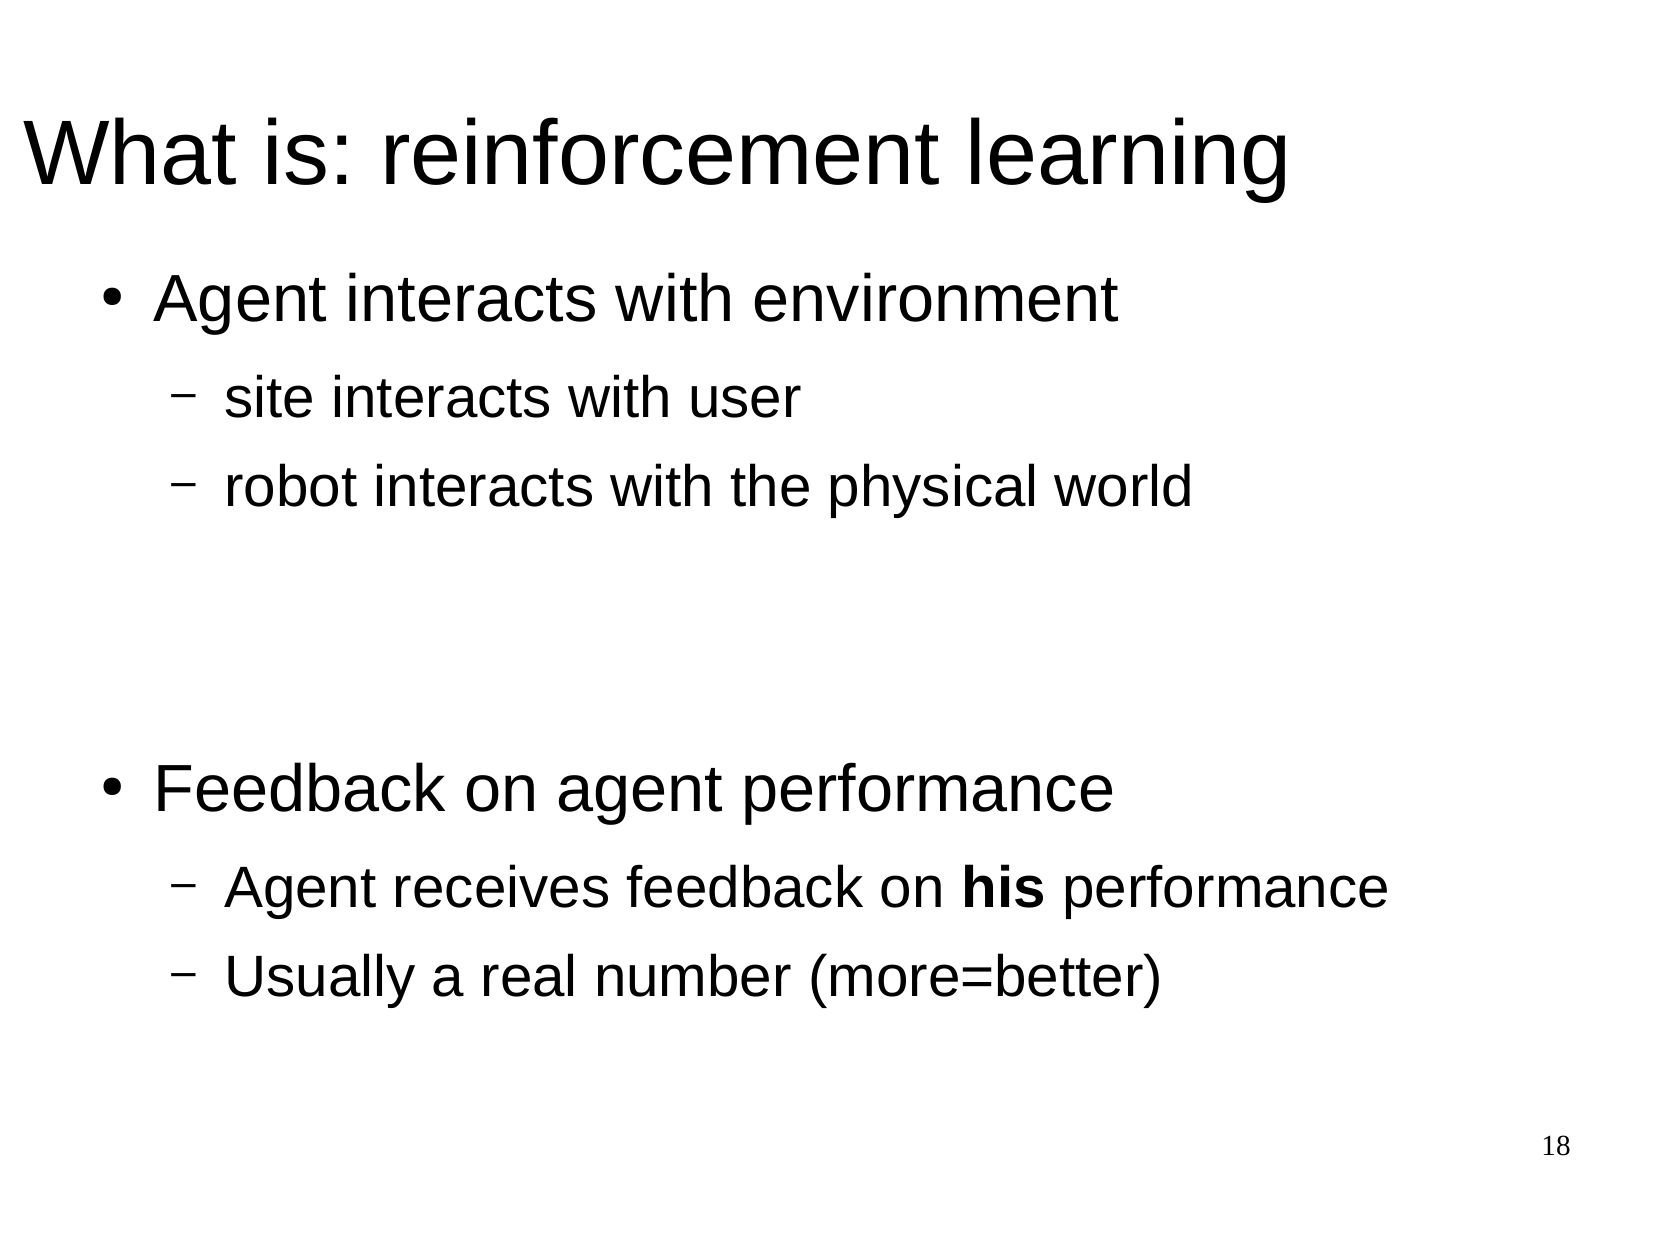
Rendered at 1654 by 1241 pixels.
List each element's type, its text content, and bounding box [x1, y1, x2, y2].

title What is: reinforcement learning [23, 49, 1512, 257]
list Agent interacts with environment site interacts with user robot interacts with the physical world Feedback on agent performance Agent receives feedback on his performance Usually a real number (more=better) [82, 260, 1571, 1211]
